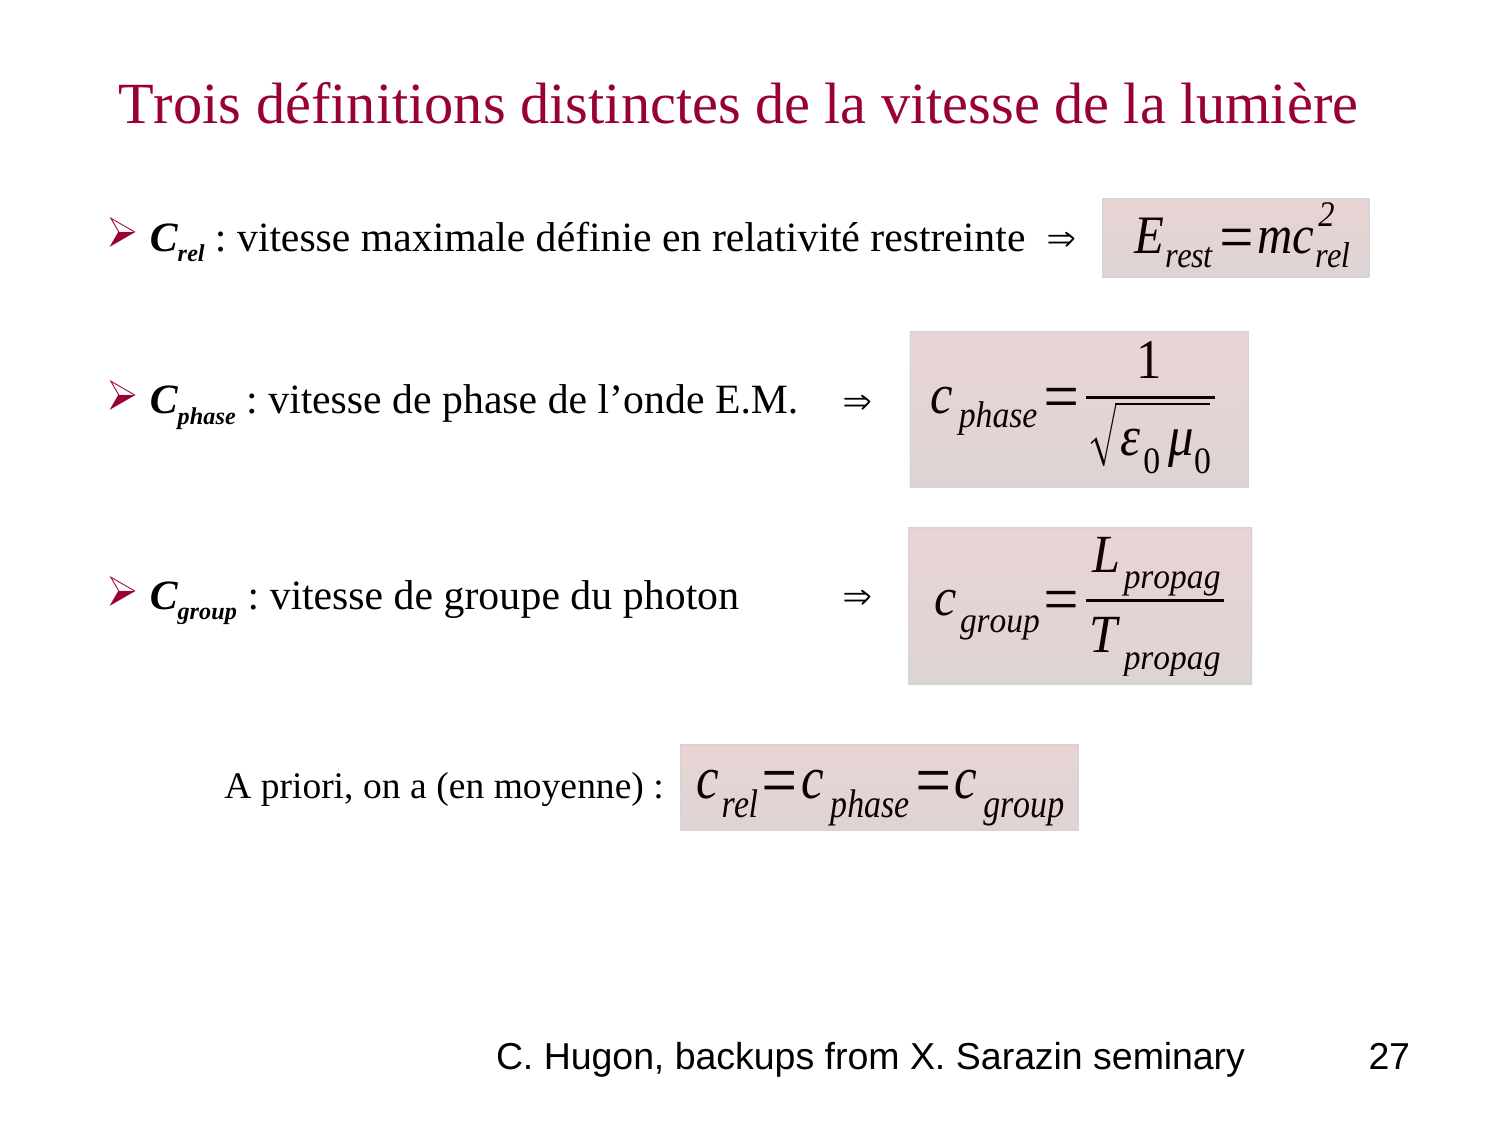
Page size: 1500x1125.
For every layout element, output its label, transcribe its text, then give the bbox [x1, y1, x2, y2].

text_box  [1031, 205, 1092, 267]
text_box A priori, on a (en moyenne) : [209, 744, 680, 814]
text_box [909, 331, 1249, 488]
text_box Crel : vitesse maximale définie en relativité restreinte [91, 201, 1042, 275]
text_box [908, 527, 1253, 685]
text_box Cgroup : vitesse de groupe du photon [91, 559, 766, 633]
text_box Cphase : vitesse de phase de l’onde E.M. [91, 364, 815, 437]
text_box [1102, 198, 1370, 278]
text_box [680, 744, 1079, 831]
text_box  [827, 563, 888, 625]
text_box Trois définitions distinctes de la vitesse de la lumière [103, 43, 1375, 144]
text_box  [827, 367, 888, 429]
